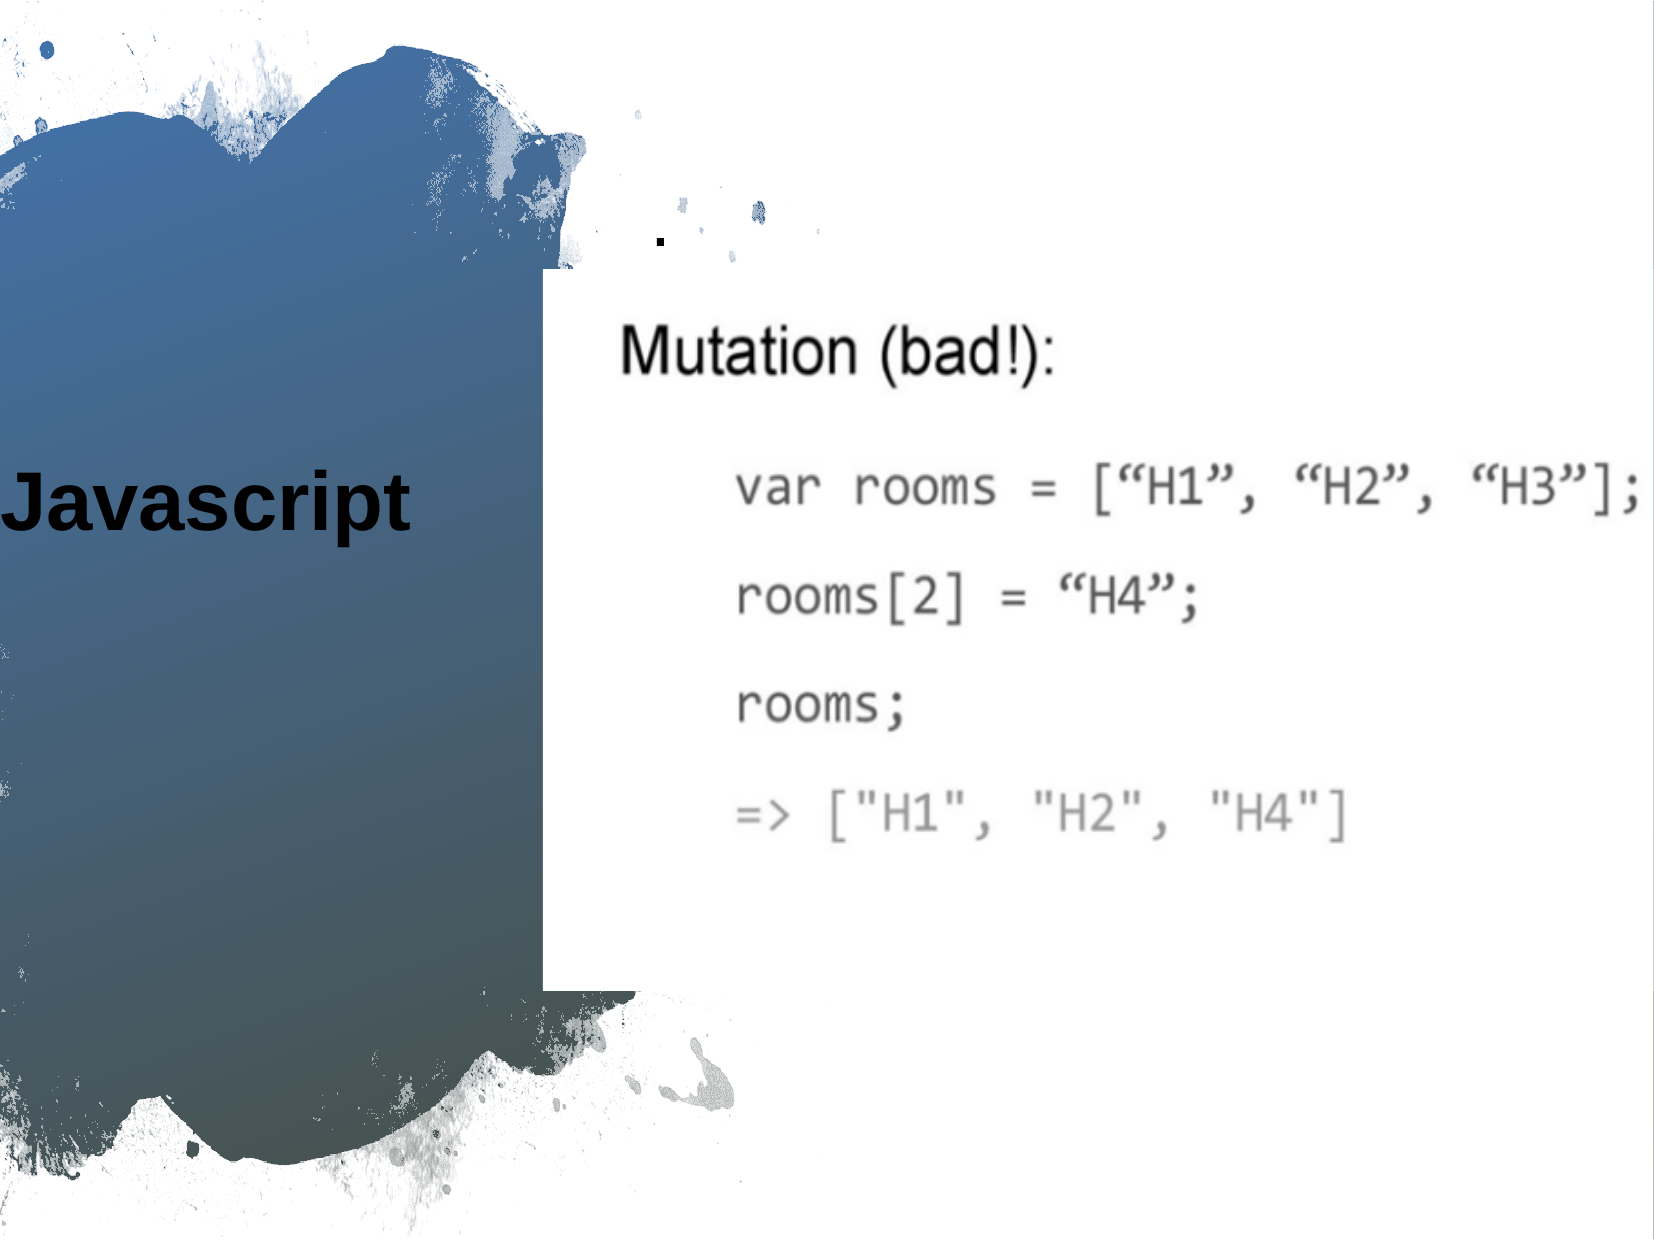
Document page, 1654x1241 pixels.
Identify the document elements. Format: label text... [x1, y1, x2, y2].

text_box . [635, 0, 1505, 269]
picture [0, 0, 1654, 1240]
text_box Javascript [0, 300, 542, 803]
